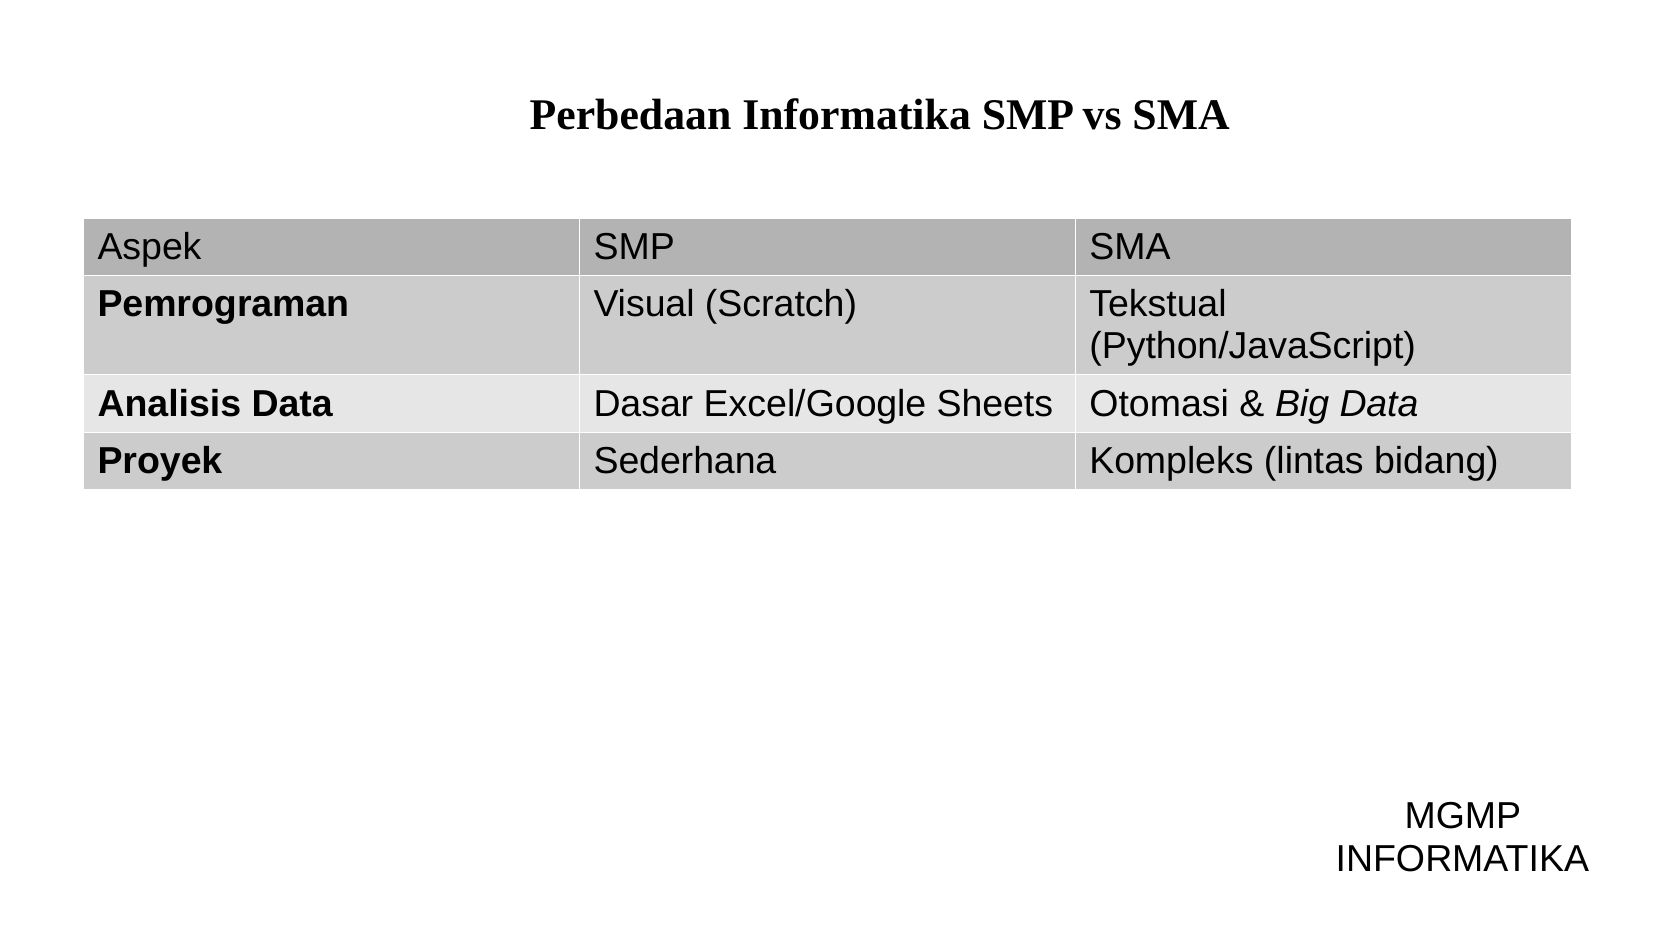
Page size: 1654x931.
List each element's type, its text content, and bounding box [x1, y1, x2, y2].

table_cell Visual (Scratch) [580, 276, 1075, 374]
table_cell Sederhana [580, 433, 1075, 489]
table_cell Kompleks (lintas bidang) [1076, 433, 1571, 489]
table_cell Analisis Data [84, 375, 579, 432]
table_cell Otomasi & Big Data [1076, 375, 1571, 432]
table_cell Pemrograman [84, 276, 579, 374]
table_cell Dasar Excel/Google Sheets [580, 375, 1075, 432]
table_cell Proyek [84, 433, 579, 489]
table_header SMA [1076, 219, 1571, 275]
table_cell Tekstual (Python/JavaScript) [1076, 276, 1571, 374]
title Perbedaan Informatika SMP vs SMA [82, 37, 1571, 193]
table_header Aspek [84, 219, 579, 275]
table_header SMP [580, 219, 1075, 275]
text_box MGMP INFORMATIKA [1312, 787, 1613, 887]
